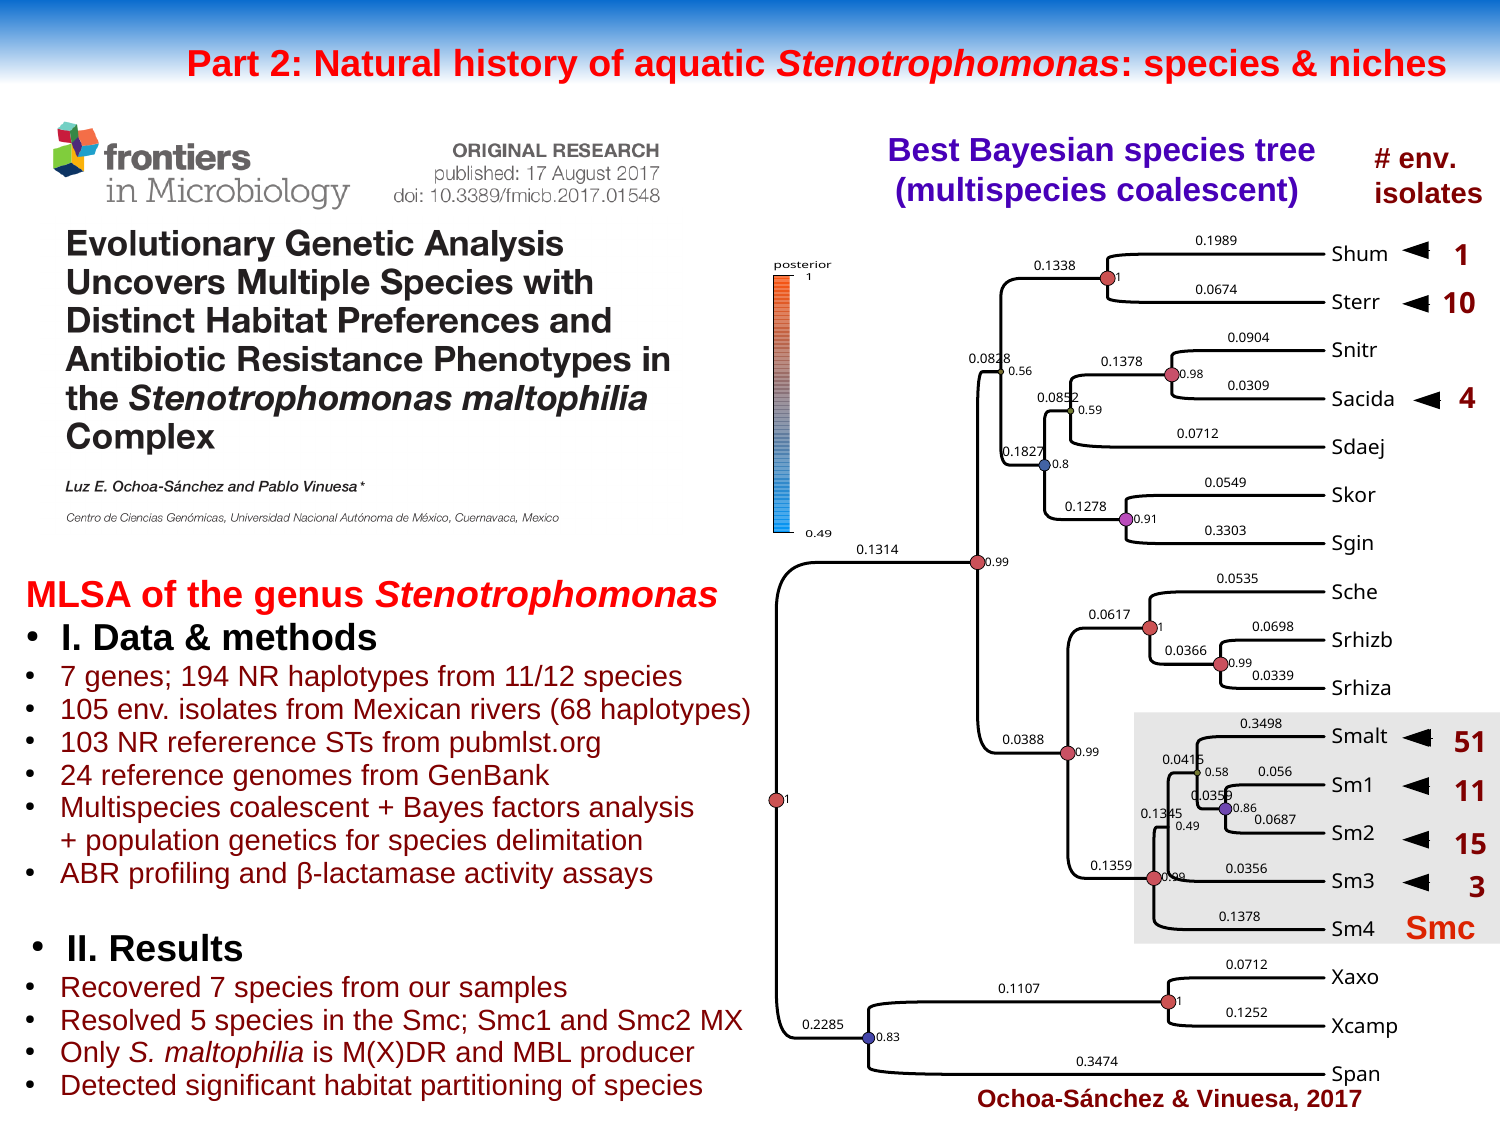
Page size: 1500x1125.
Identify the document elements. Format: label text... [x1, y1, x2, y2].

text_box [1399, 712, 1500, 898]
text_box Part 2: Natural history of aquatic Stenotrophomonas: species & niches [171, 14, 1463, 93]
text_box 3 [1439, 861, 1500, 946]
picture [767, 234, 1399, 1089]
text_box 1 [1438, 228, 1491, 276]
text_box Recovered 7 species from our samples Resolved 5 species in the Smc; Smc1 and Smc2 MX Only S. maltophilia is M(X)DR and MBL producer Detected significant habitat partitioning of species [9, 963, 854, 1125]
text_box [0, 0, 1500, 84]
text_box MLSA of the genus Stenotrophomonas [11, 565, 734, 623]
text_box Ochoa-Sánchez & Vinuesa, 2017 [962, 1075, 1417, 1121]
picture [11, 106, 683, 535]
text_box Best Bayesian species tree (multispecies coalescent) [872, 120, 1347, 225]
text_box 11 [1439, 764, 1500, 815]
text_box # env. isolates [1359, 131, 1499, 217]
text_box I. Data & methods [11, 609, 393, 666]
text_box 7 genes; 194 NR haplotypes from 11/12 species 105 env. isolates from Mexican rivers (68 haplotypes) 103 NR refererence STs from pubmlst.org 24 reference genomes from GenBank Multispecies coalescent + Bayes factors analysis + population genetics for species delimitation ABR profiling and β-lactamase activity assays [9, 652, 767, 927]
text_box 10 [1427, 276, 1500, 327]
text_box Smc [1390, 898, 1500, 959]
text_box 4 [1444, 372, 1497, 423]
text_box 51 [1439, 716, 1500, 764]
text_box II. Results [16, 919, 259, 977]
text_box 15 [1439, 818, 1500, 861]
